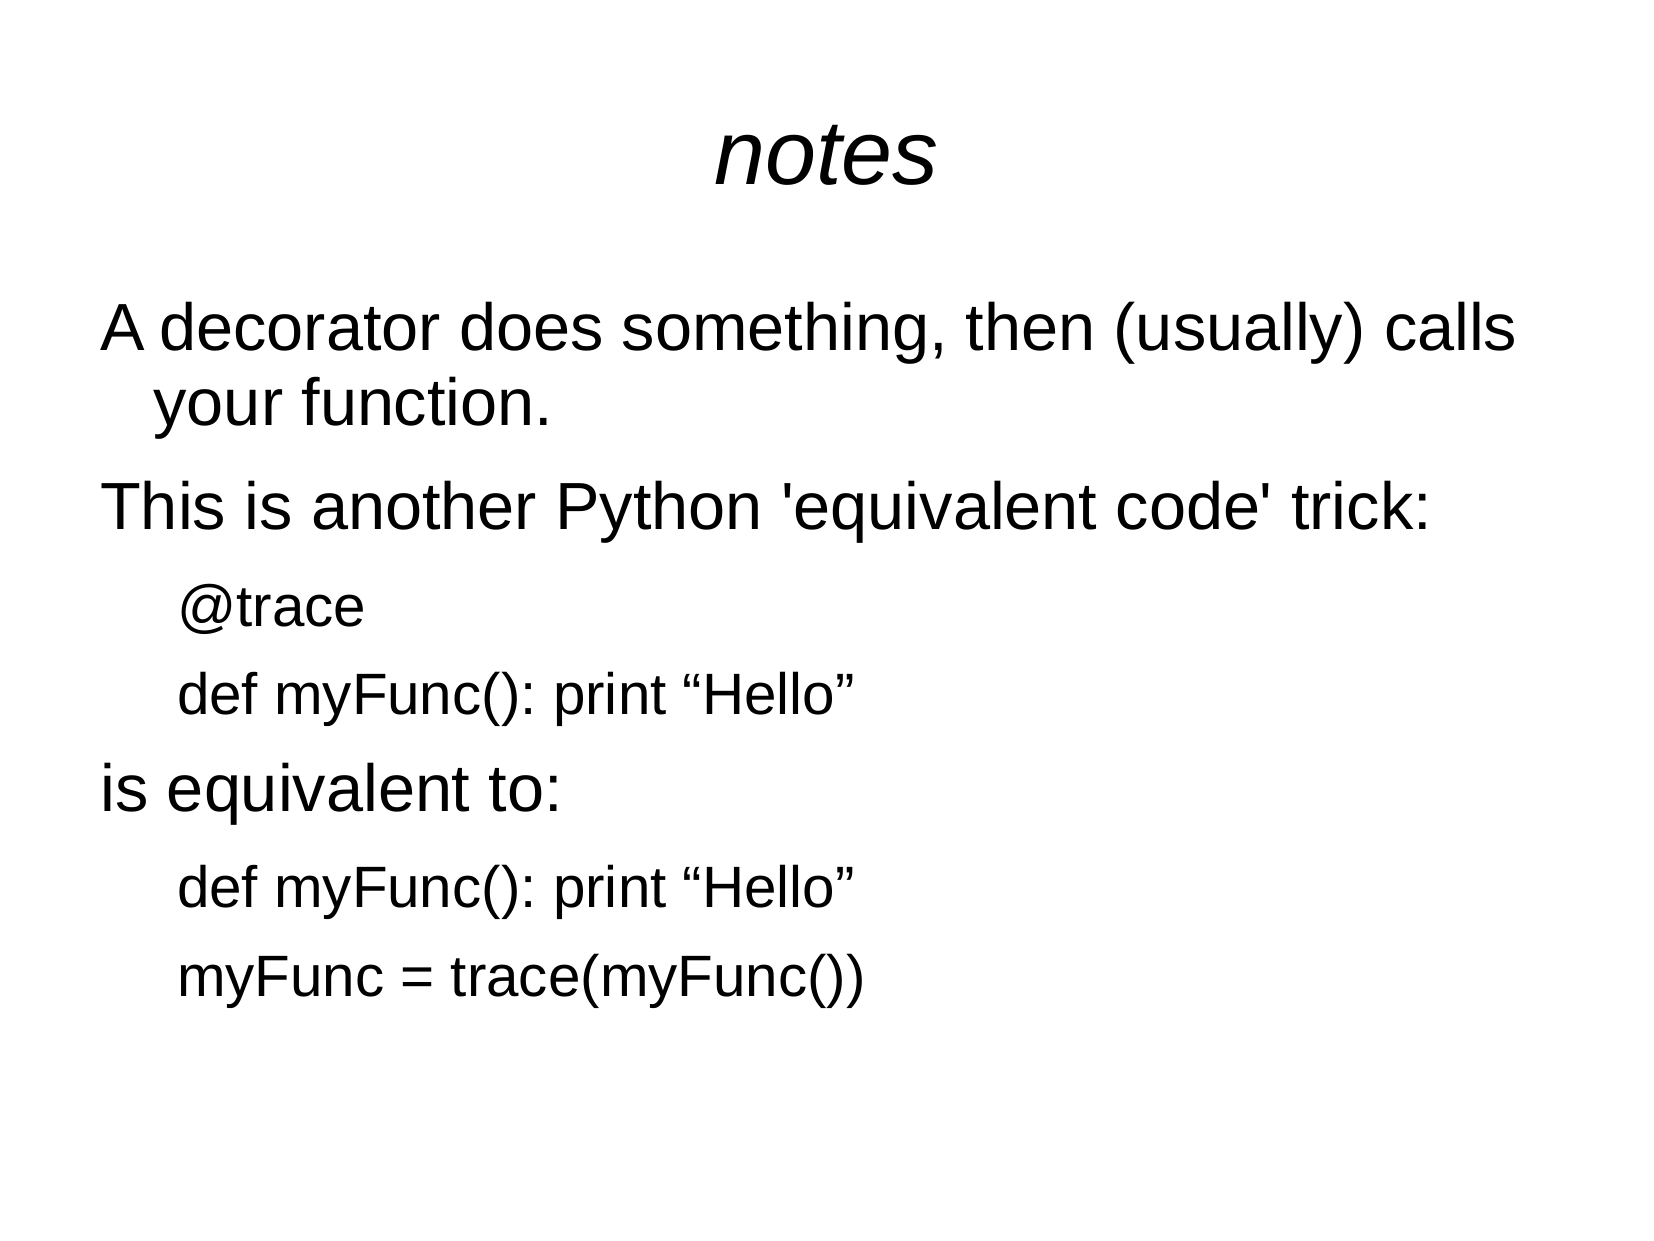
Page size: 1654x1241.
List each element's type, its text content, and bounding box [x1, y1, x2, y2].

list A decorator does something, then (usually) calls your function. This is another Python 'equivalent code' trick: @trace def myFunc(): print “Hello” is equivalent to: def myFunc(): print “Hello” myFunc = trace(myFunc()) [82, 290, 1571, 1193]
title notes [82, 56, 1571, 250]
